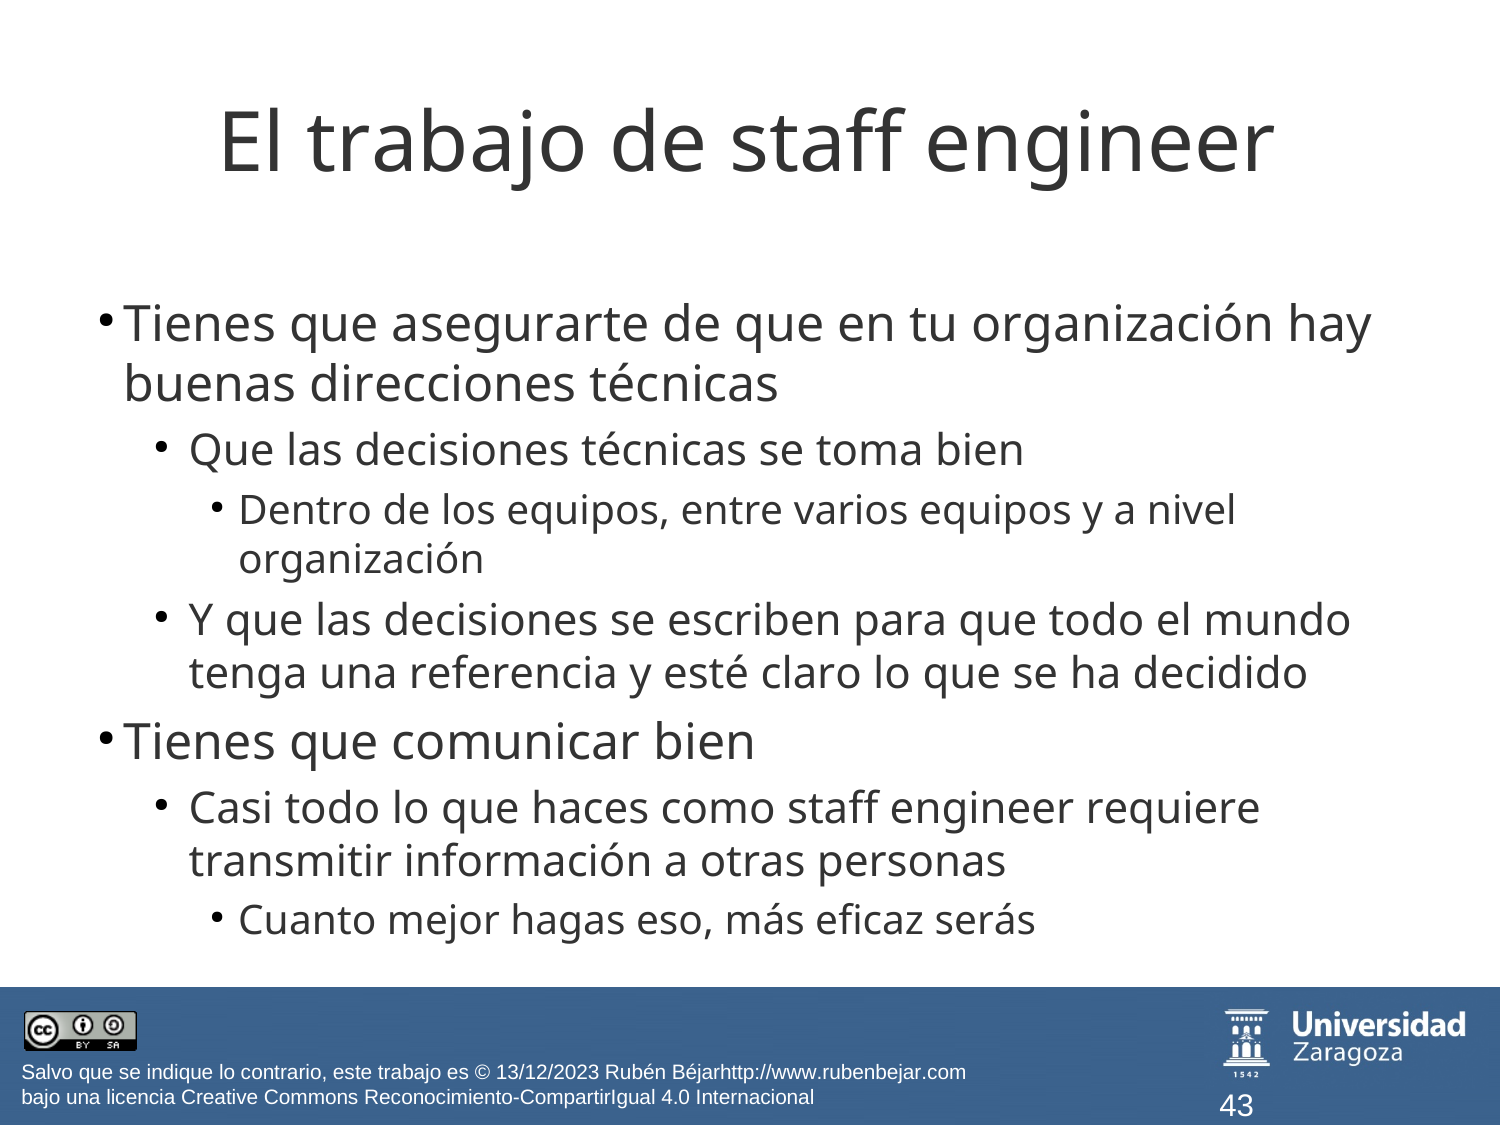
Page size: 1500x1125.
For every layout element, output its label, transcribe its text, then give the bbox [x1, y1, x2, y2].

list Tienes que asegurarte de que en tu organización hay buenas direcciones técnicas Que las decisiones técnicas se toma bien Dentro de los equipos, entre varios equipos y a nivel organización Y que las decisiones se escriben para que todo el mundo tenga una referencia y esté claro lo que se ha decidido Tienes que comunicar bien Casi todo lo que haces como staff engineer requiere transmitir información a otras personas Cuanto mejor hagas eso, más eficaz serás [82, 283, 1418, 957]
title El trabajo de staff engineer [74, 20, 1420, 257]
picture [0, 987, 1500, 1125]
